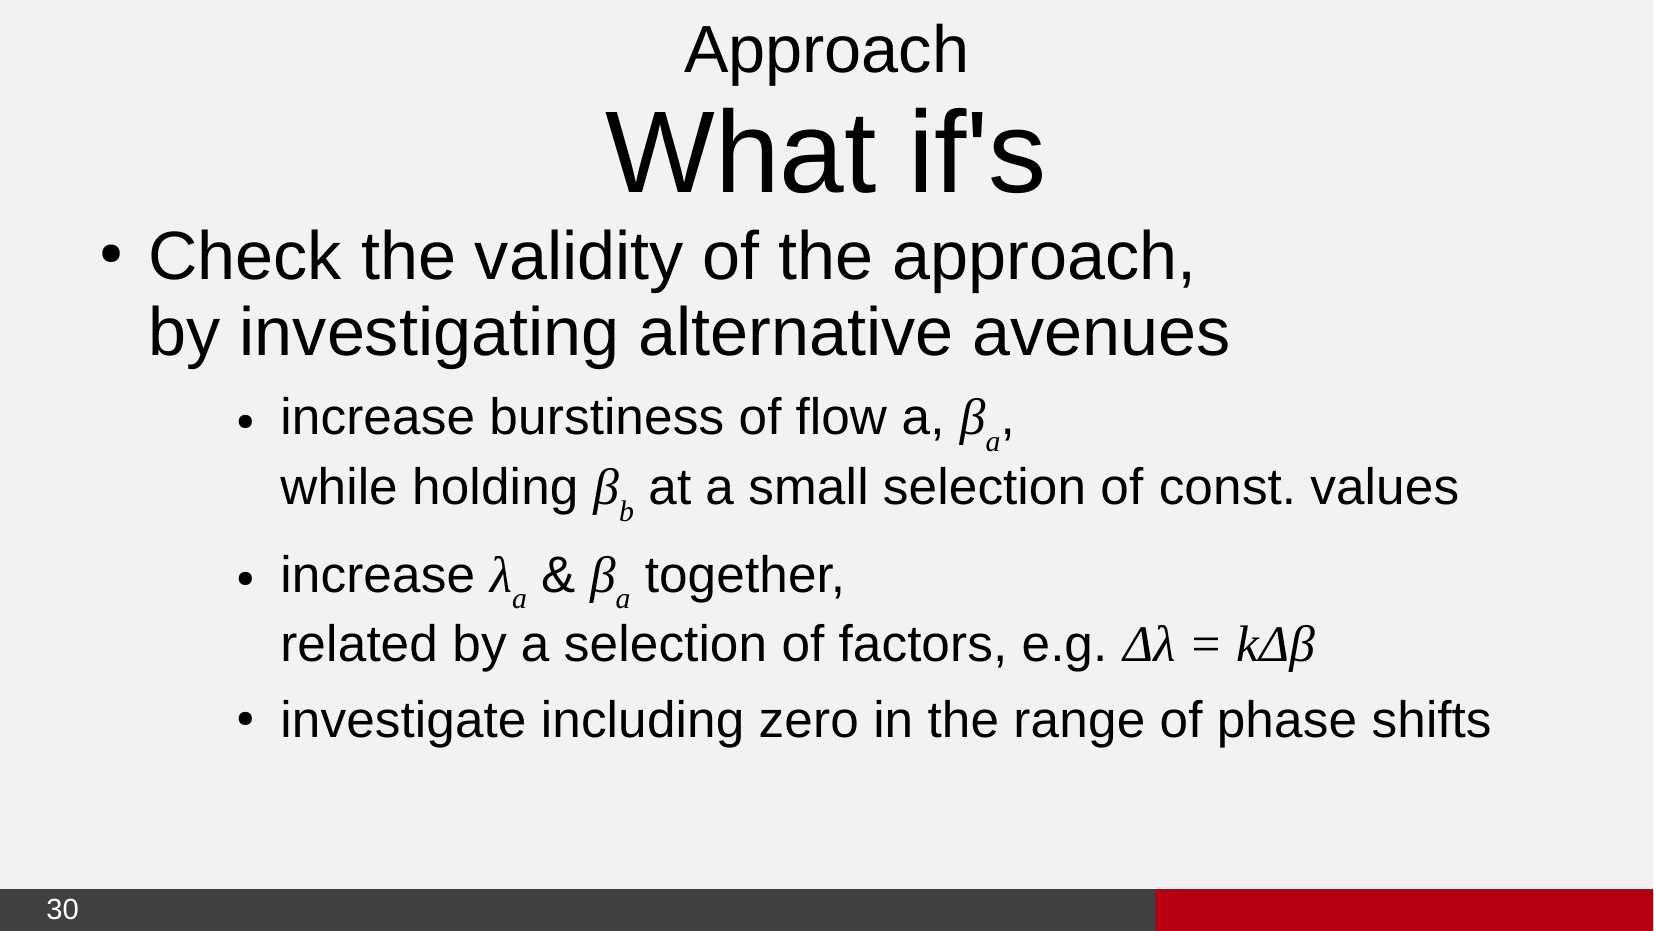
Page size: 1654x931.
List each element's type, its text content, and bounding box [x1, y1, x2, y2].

title Approach What if's [82, 12, 1571, 217]
list Check the validity of the approach, by investigating alternative avenues increase burstiness of flow a, βa, while holding βb at a small selection of const. values increase λa & βa together, related by a selection of factors, e.g. Δλ = kΔβ investigate including zero in the range of phase shifts [82, 217, 1571, 757]
